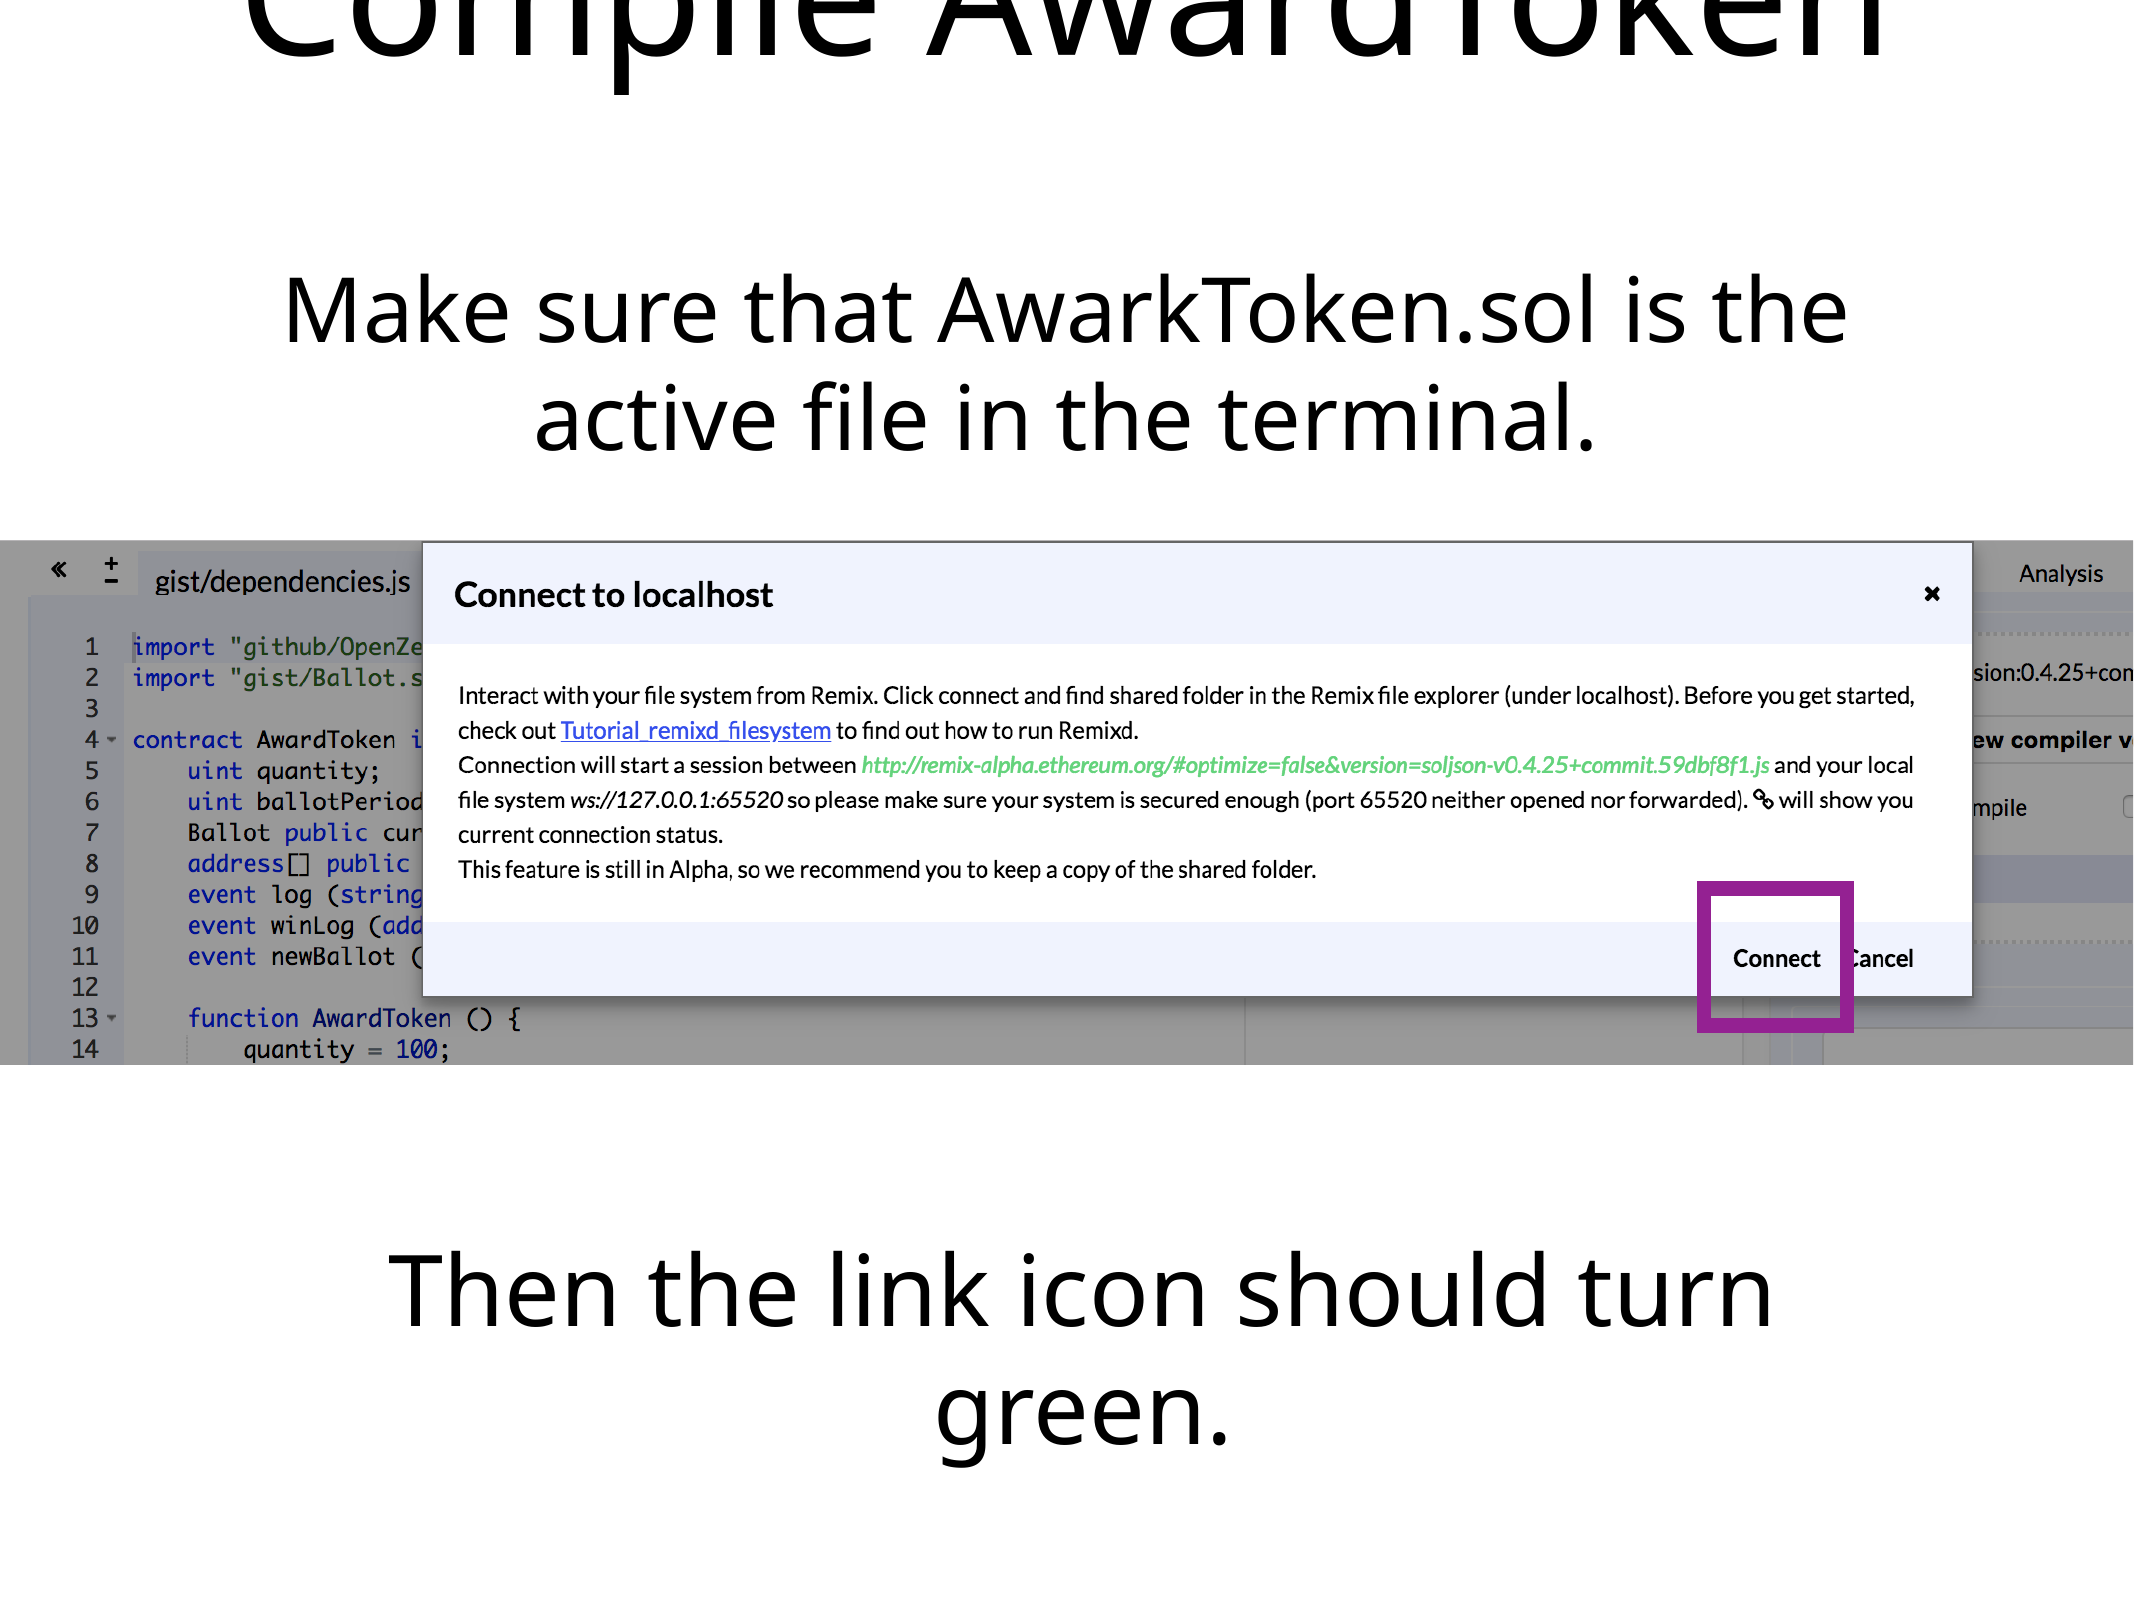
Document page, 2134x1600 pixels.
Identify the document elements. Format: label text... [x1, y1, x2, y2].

text_box Make sure that AwarkToken.sol is the active file in the terminal. [208, 243, 1925, 534]
picture [0, 535, 2134, 1065]
title Compile AwardToken [208, 0, 1925, 243]
text_box Then the link icon should turn green. [225, 1218, 1942, 1509]
